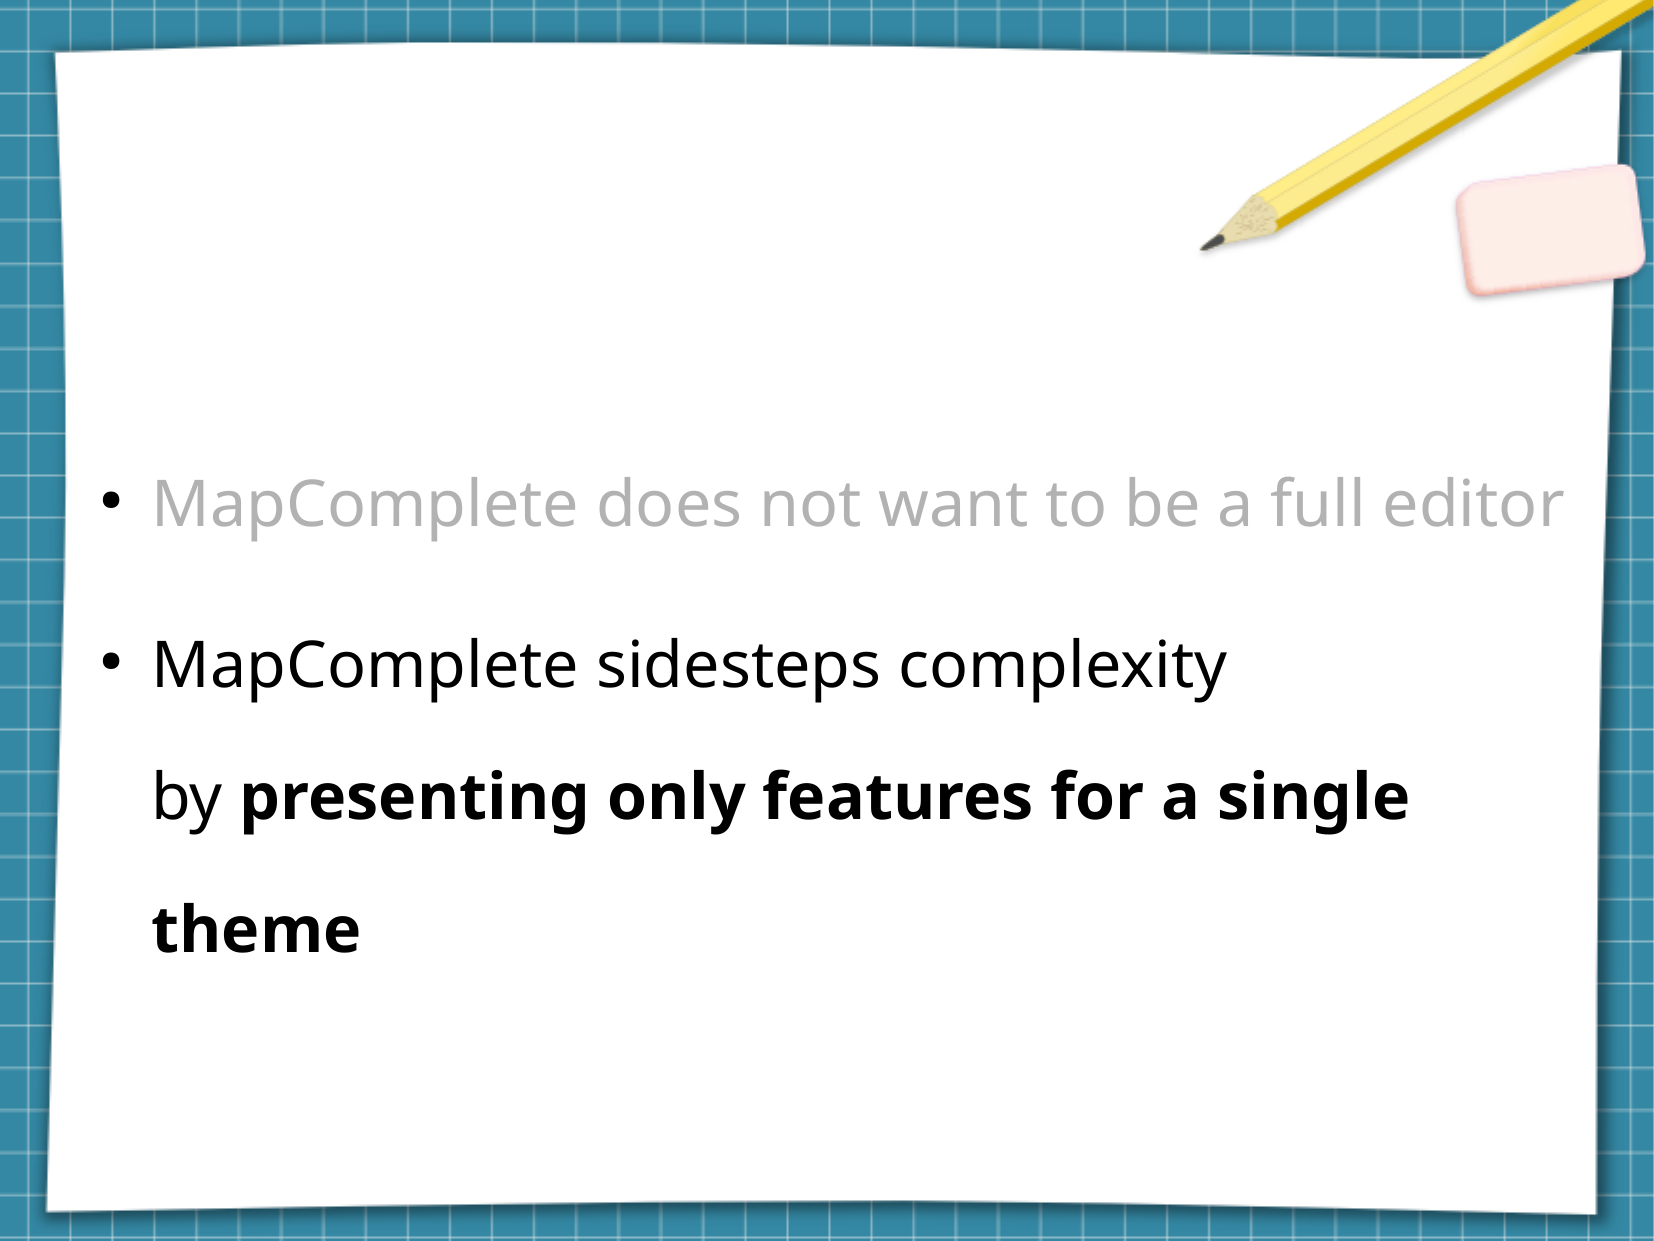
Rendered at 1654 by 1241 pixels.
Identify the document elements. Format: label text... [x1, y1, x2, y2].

picture [0, 0, 1654, 1241]
list MapComplete does not want to be a full editor MapComplete sidesteps complexity by presenting only features for a single theme [82, 135, 1571, 1010]
